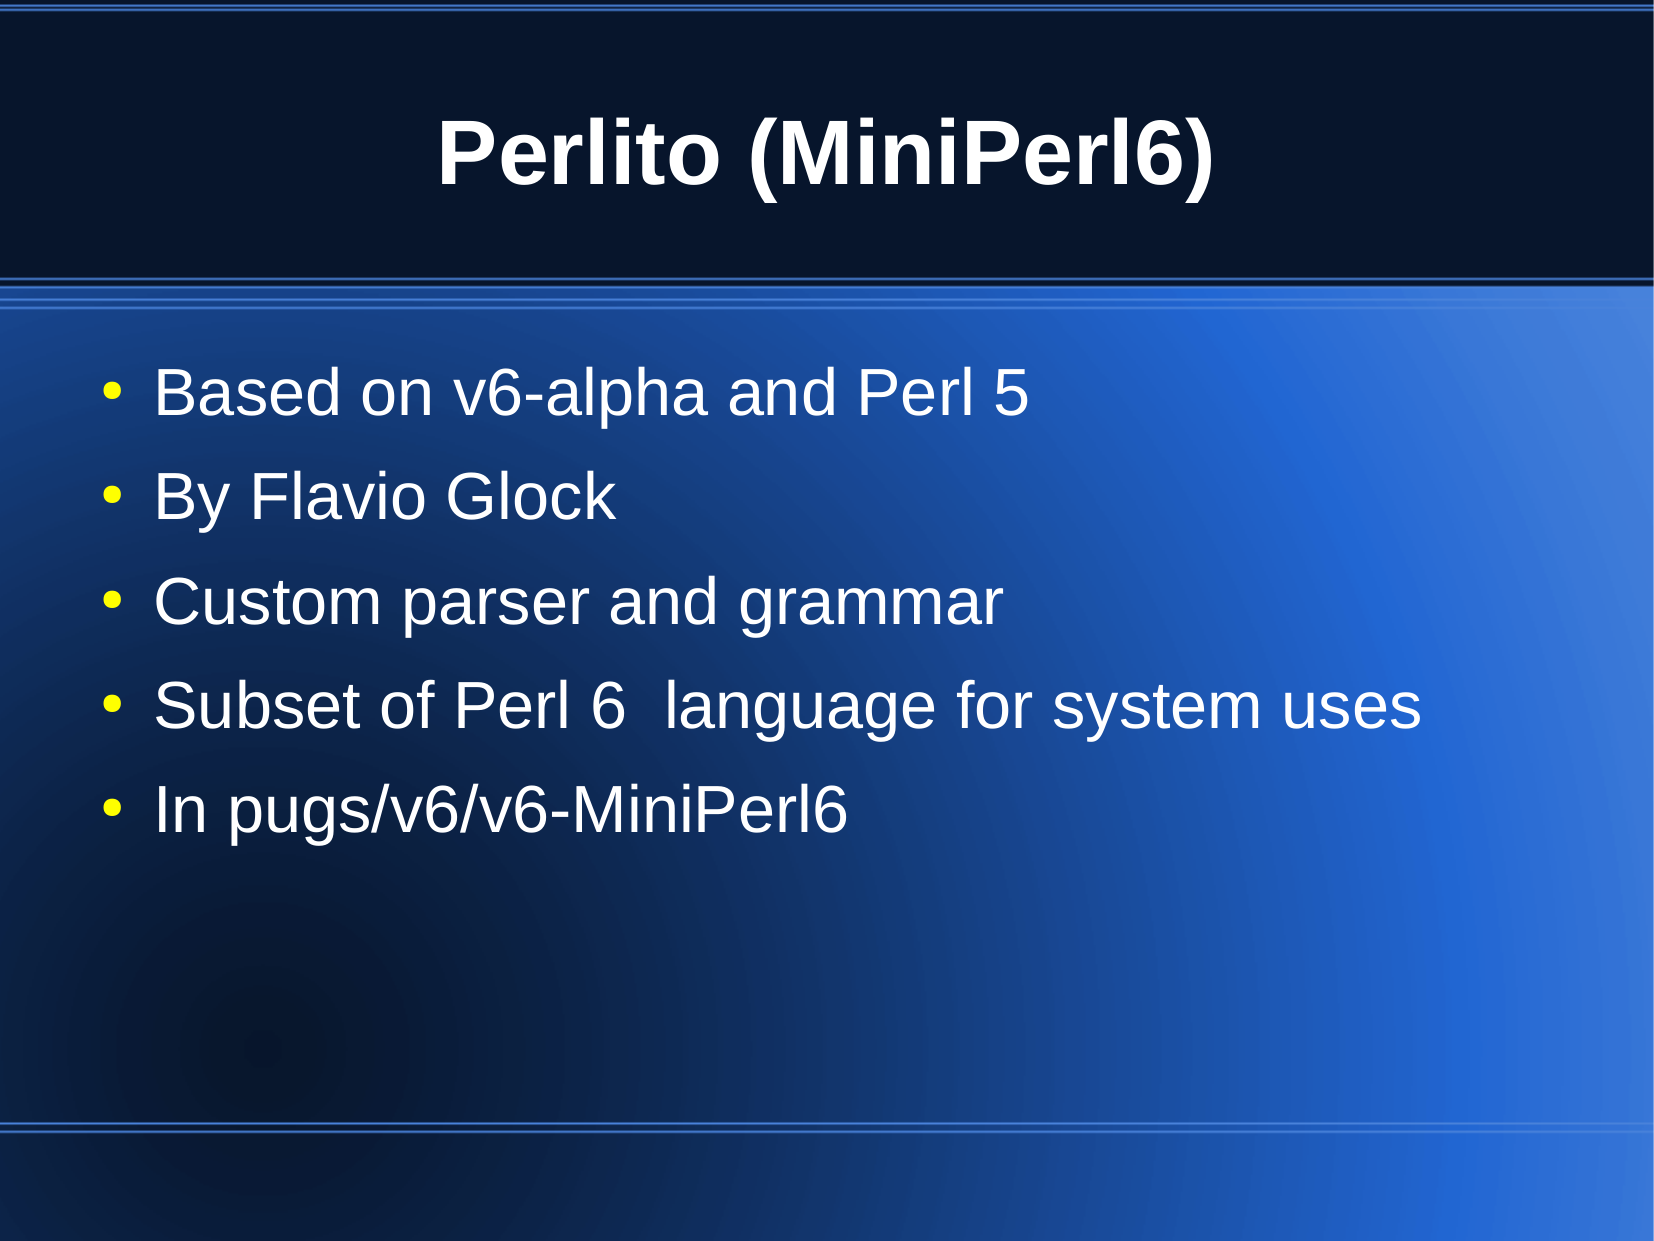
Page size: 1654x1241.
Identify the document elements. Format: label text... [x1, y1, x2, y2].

list Based on v6-alpha and Perl 5 By Flavio Glock Custom parser and grammar Subset of Perl 6 language for system uses In pugs/v6/v6-MiniPerl6 [82, 355, 1571, 1159]
title Perlito (MiniPerl6) [82, 56, 1571, 250]
picture [0, 0, 1654, 1241]
